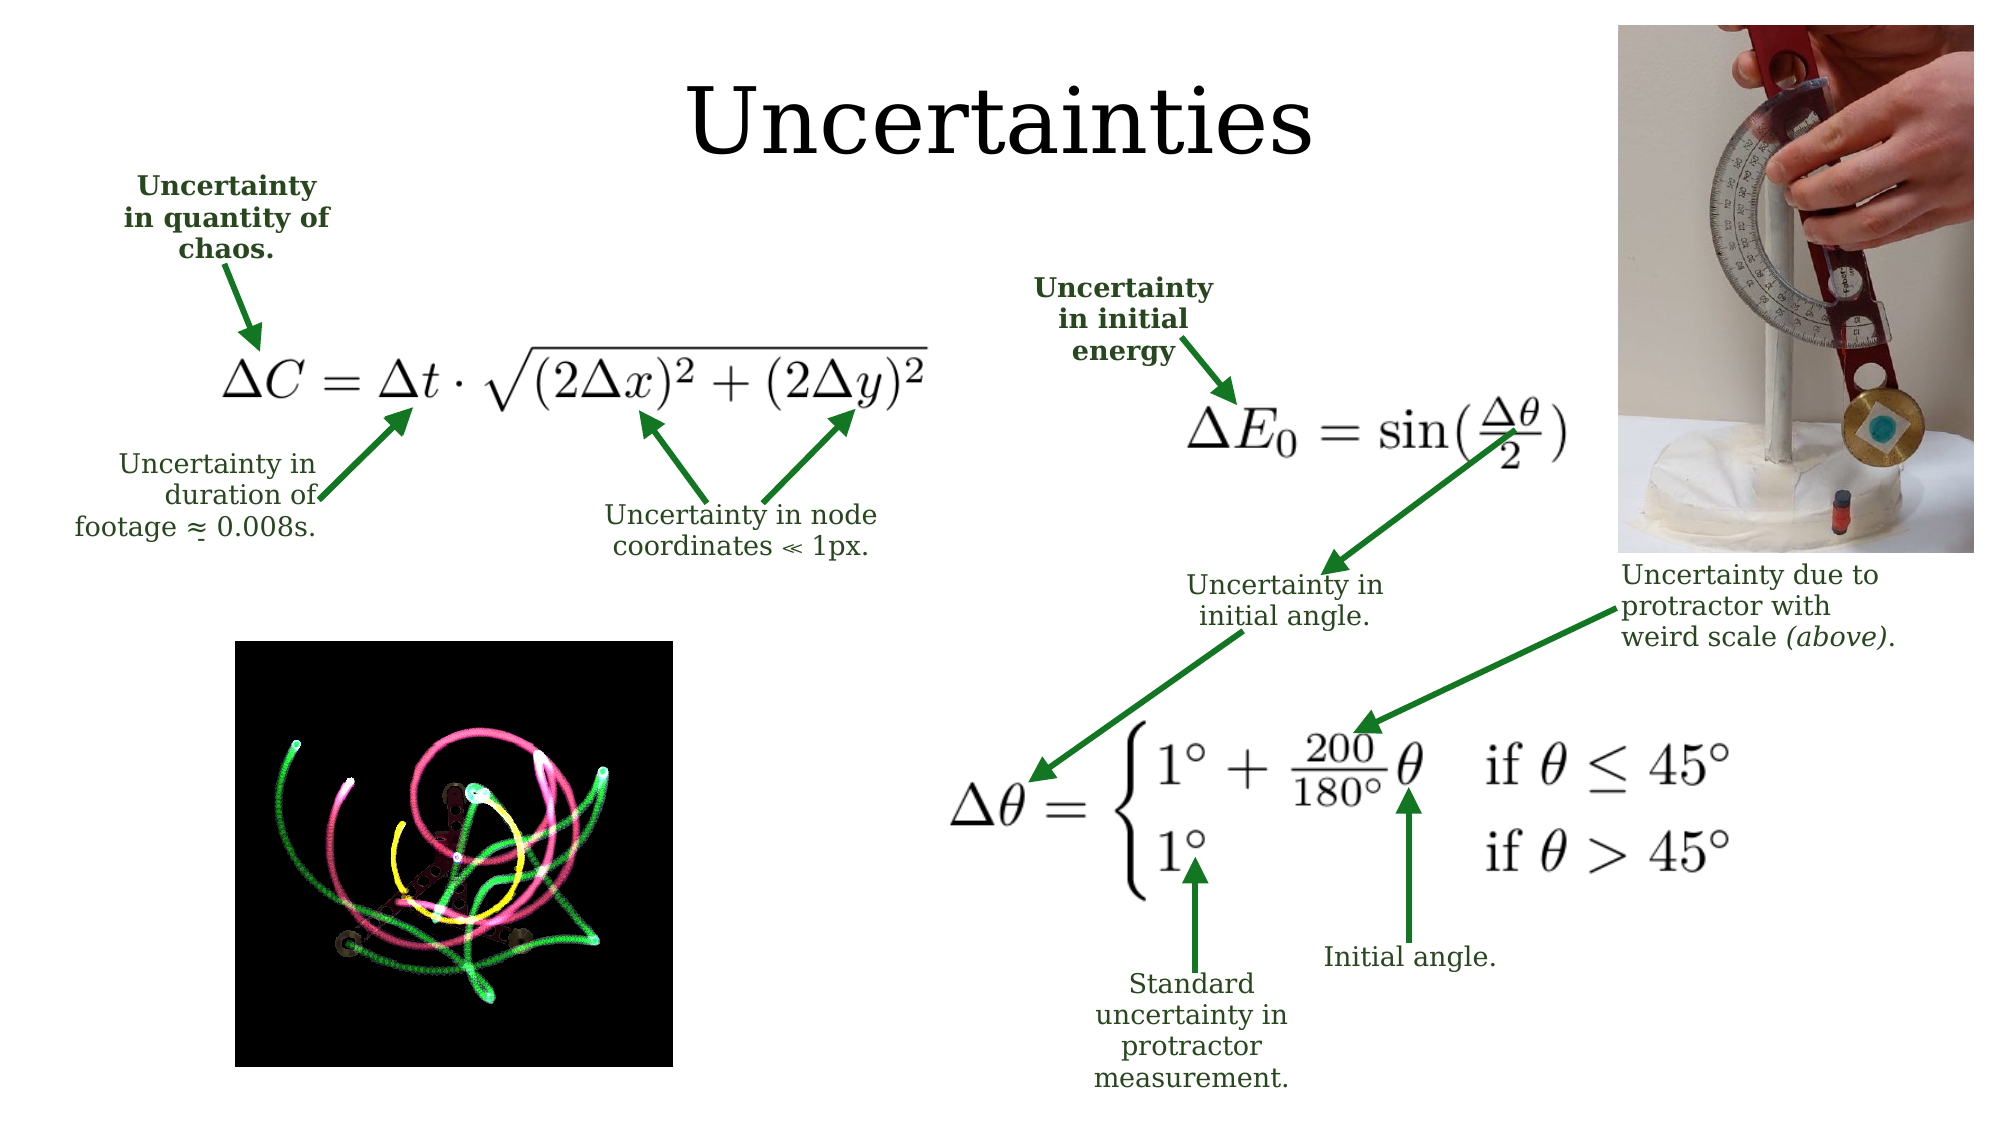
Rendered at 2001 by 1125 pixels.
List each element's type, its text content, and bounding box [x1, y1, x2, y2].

text_box Uncertainty in initial energy [1001, 264, 1246, 375]
text_box Uncertainty due to protractor with weird scale (above). [1606, 552, 1921, 661]
title Uncertainties [466, 54, 1535, 219]
text_box Standard uncertainty in protractor measurement. [1034, 961, 1349, 1101]
text_box Initial angle. [1253, 934, 1568, 1026]
picture [1618, 25, 1974, 553]
picture [916, 684, 1774, 935]
picture [1182, 374, 1567, 486]
text_box Uncertainty in node coordinates ≪ 1px. [583, 491, 898, 583]
text_box Uncertainty in duration of footage ≈̠ 0.008s. [52, 441, 332, 582]
picture [235, 641, 673, 1067]
text_box Uncertainty in quantity of chaos. [104, 162, 349, 273]
text_box Uncertainty in initial angle. [1128, 562, 1443, 654]
picture [173, 303, 969, 472]
